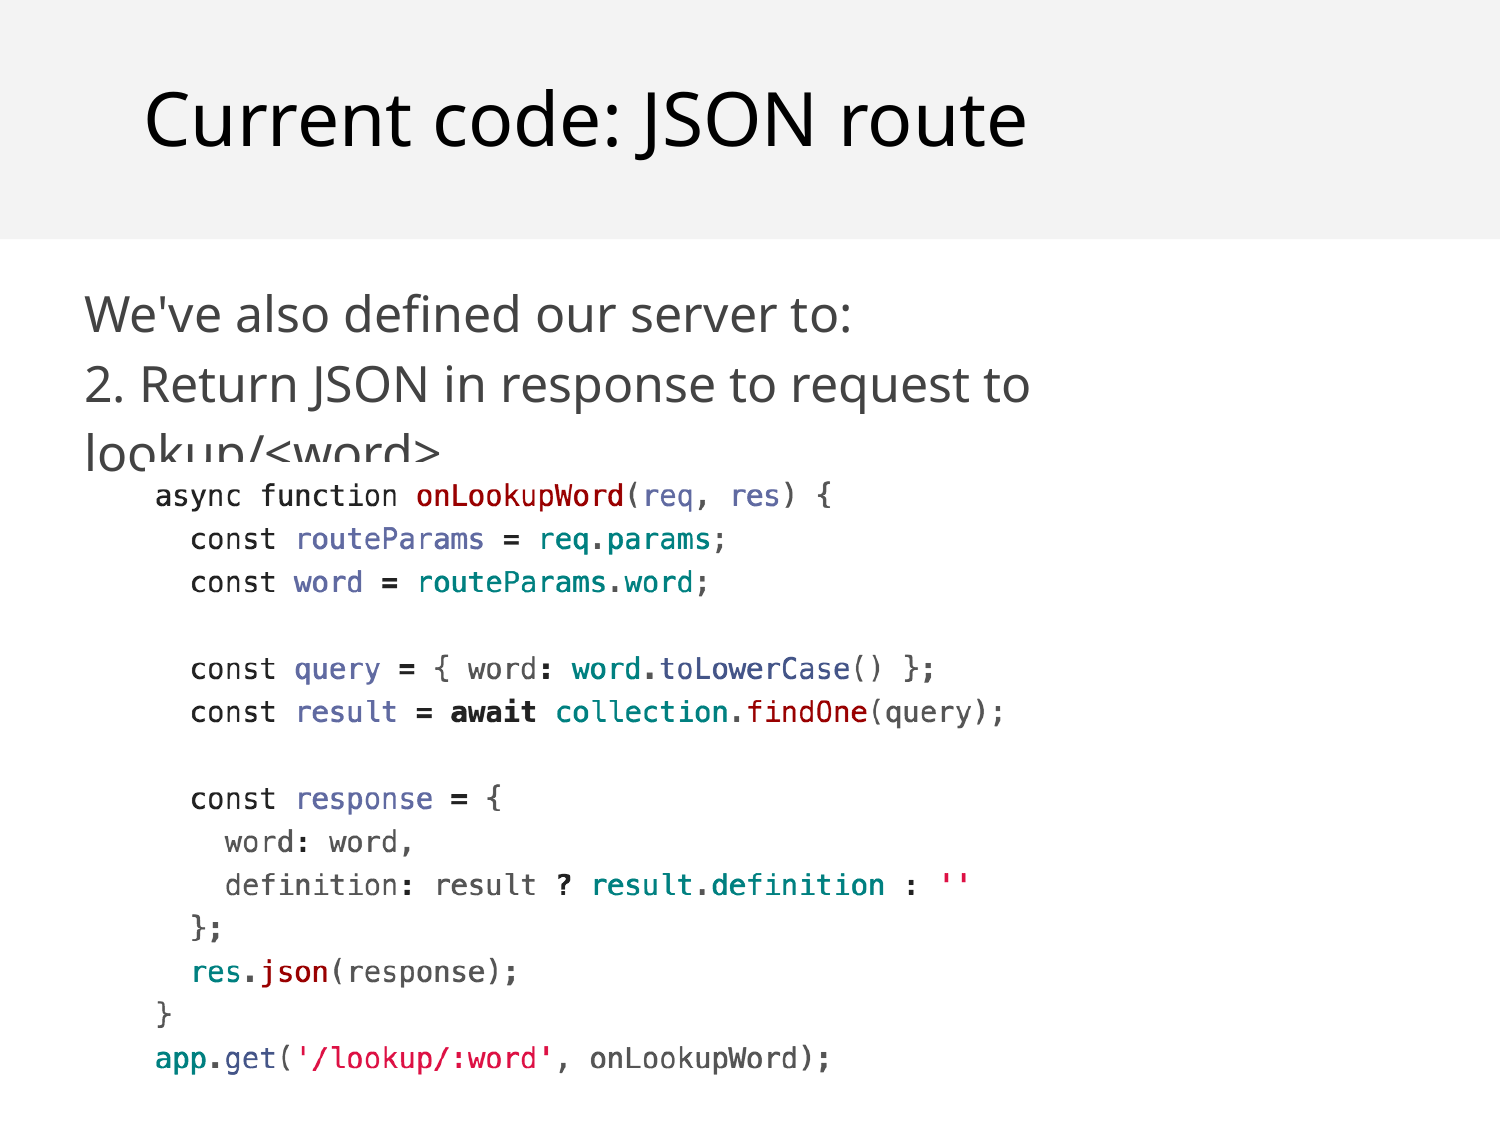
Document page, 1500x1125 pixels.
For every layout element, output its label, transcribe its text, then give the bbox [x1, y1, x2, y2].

picture [145, 462, 1024, 1096]
list We've also defined our server to: 2. Return JSON in response to request to lookup/<word> [69, 259, 1371, 426]
title Current code: JSON route [128, 56, 1372, 183]
